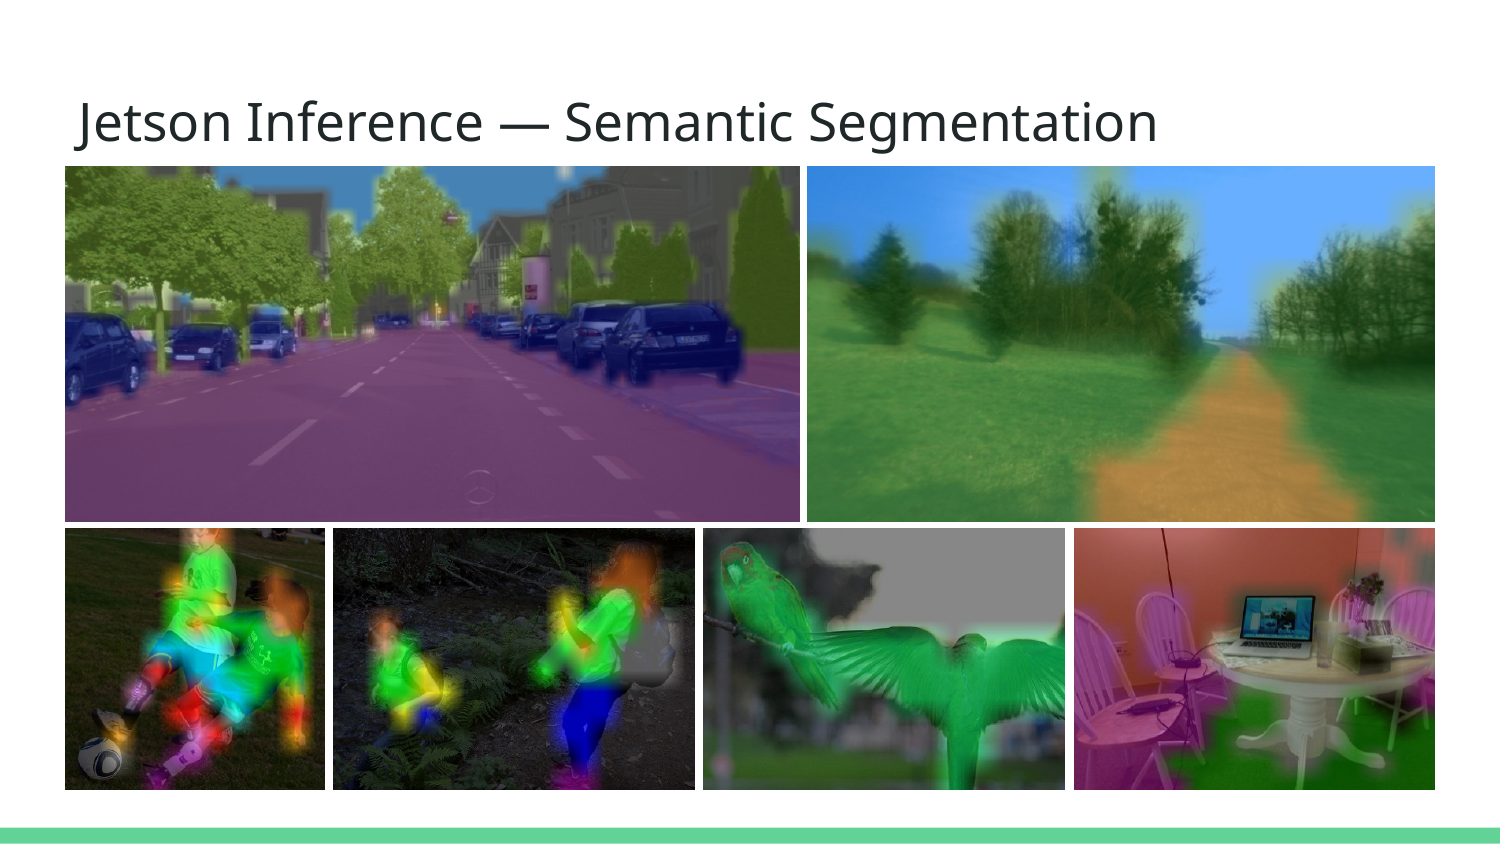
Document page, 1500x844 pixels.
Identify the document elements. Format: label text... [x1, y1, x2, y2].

picture [65, 166, 1435, 790]
title Jetson Inference — Semantic Segmentation [63, 72, 1462, 167]
